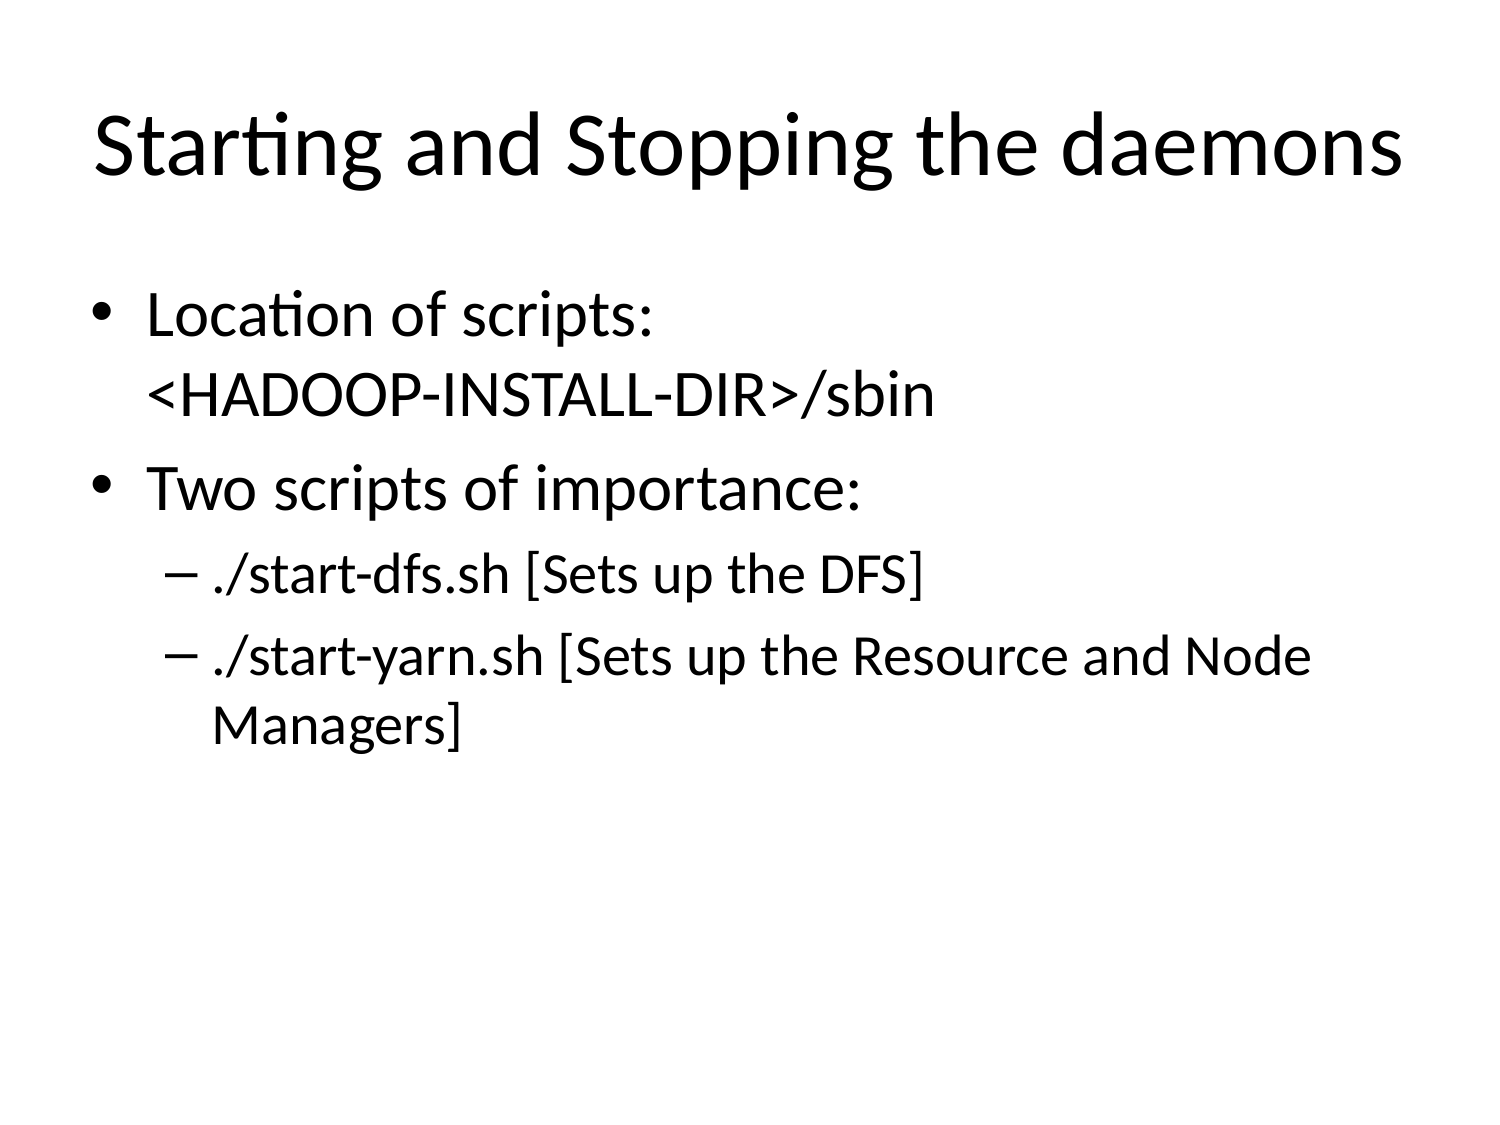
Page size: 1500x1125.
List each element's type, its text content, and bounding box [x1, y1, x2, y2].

title Starting and Stopping the daemons [75, 45, 1425, 233]
list Location of scripts: <HADOOP-INSTALL-DIR>/sbin Two scripts of importance: ./start-dfs.sh [Sets up the DFS] ./start-yarn.sh [Sets up the Resource and Node Managers] [75, 262, 1425, 1005]
